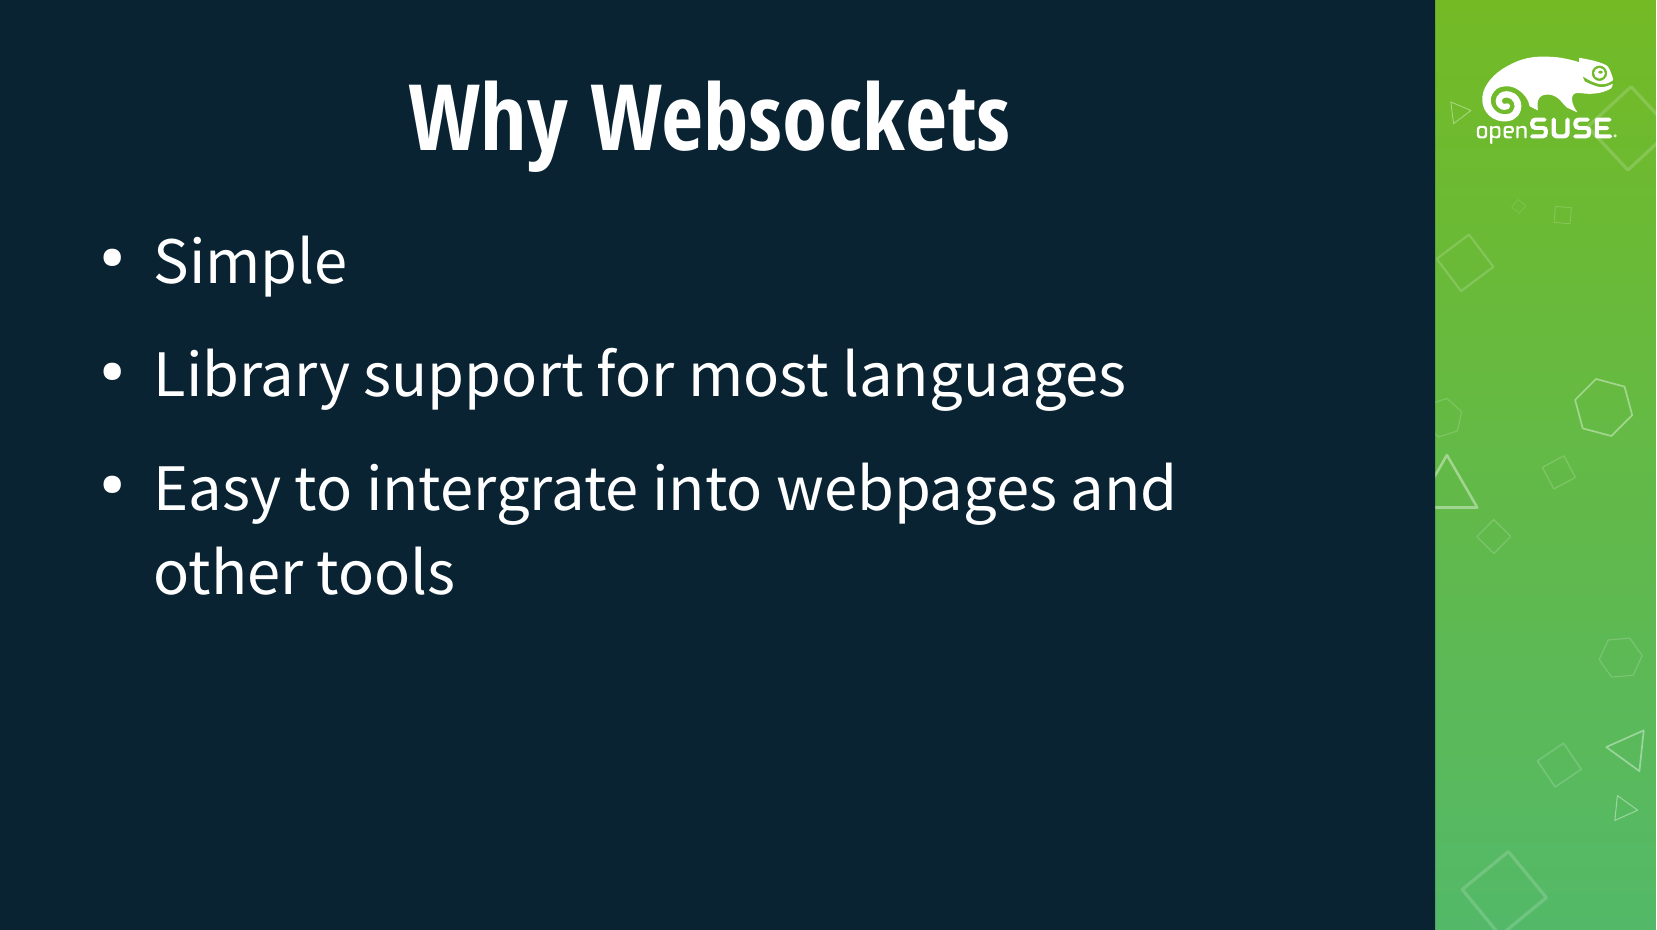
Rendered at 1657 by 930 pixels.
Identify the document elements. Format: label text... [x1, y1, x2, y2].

list Simple Library support for most languages Easy to intergrate into webpages and other tools [82, 217, 1338, 757]
title Why Websockets [82, 37, 1338, 193]
